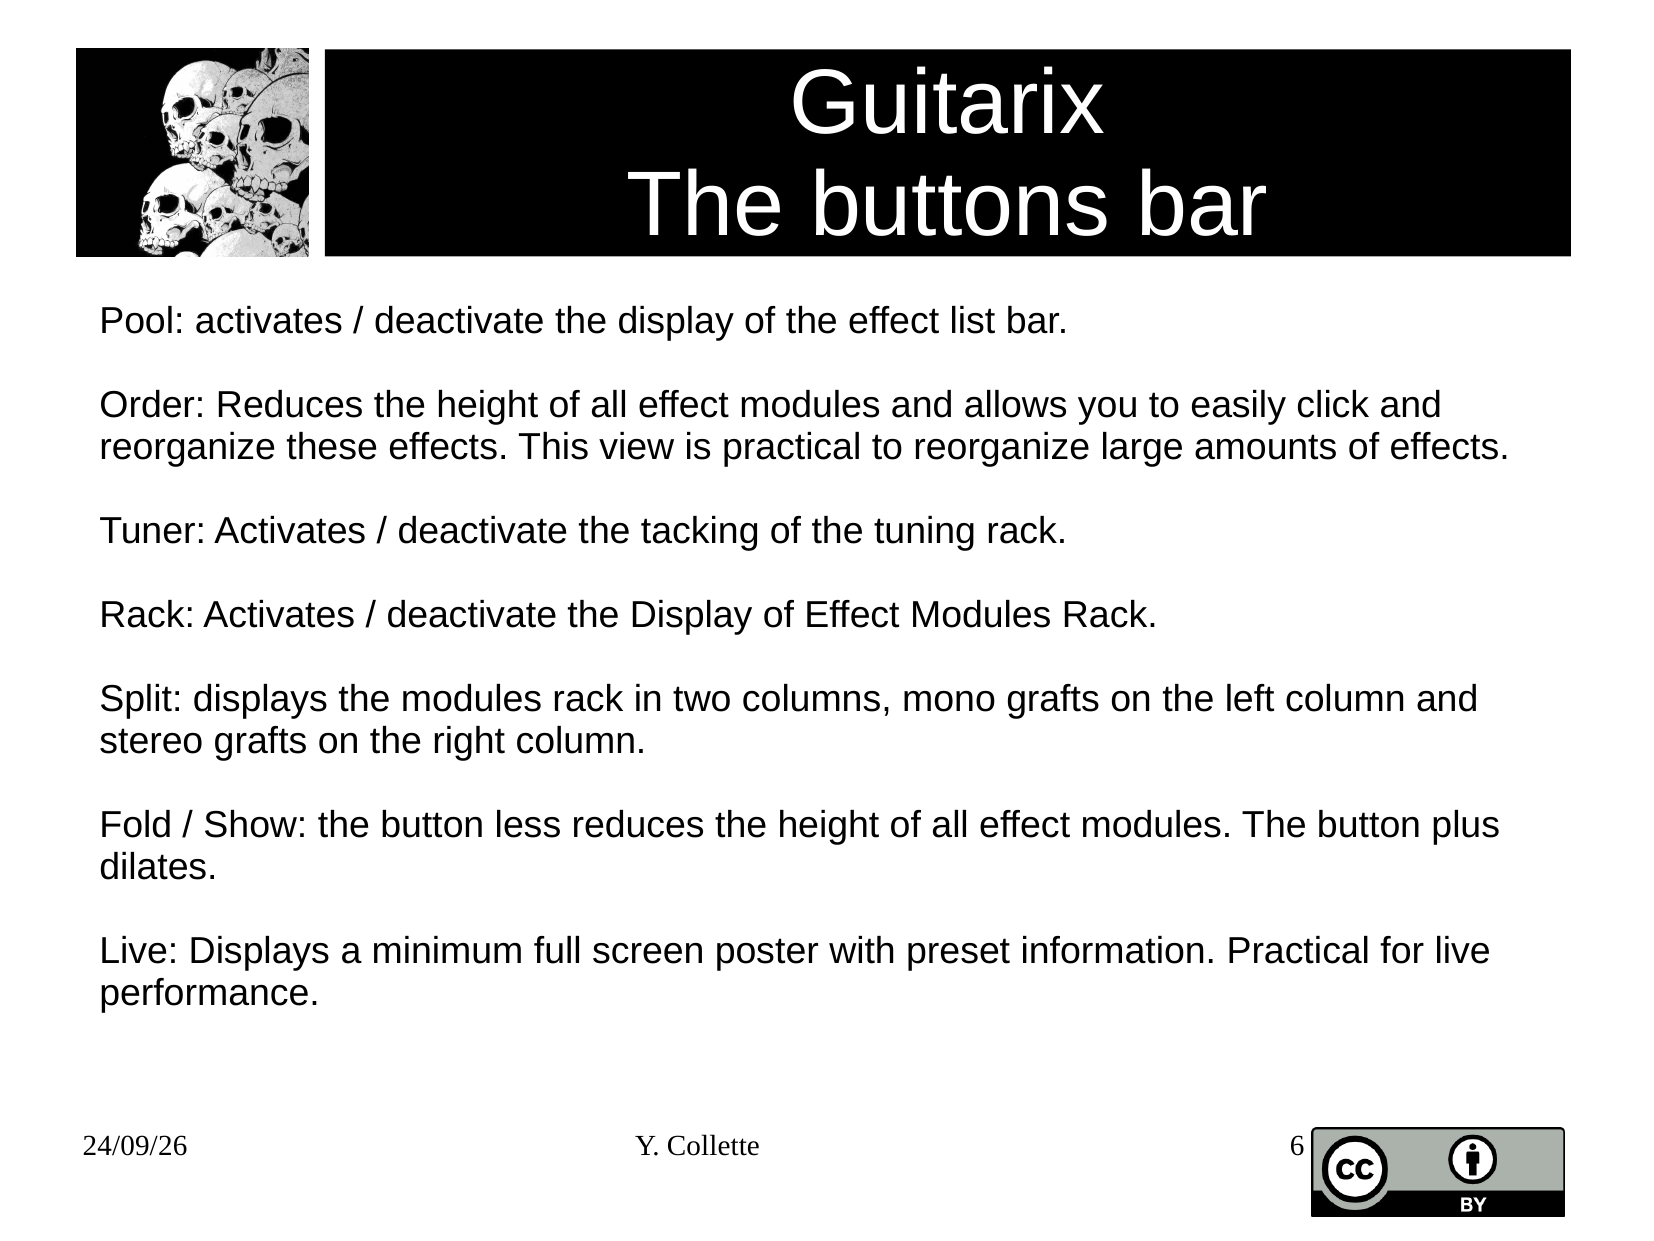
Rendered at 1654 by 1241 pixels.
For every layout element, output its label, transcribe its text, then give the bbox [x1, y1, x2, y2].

title Guitarix The buttons bar [324, 49, 1571, 257]
picture [1311, 1127, 1565, 1217]
picture [76, 48, 309, 257]
text_box Pool: activates / deactivate the display of the effect list bar. Order: Reduces the height of all effect modules and allows you to easily click and reorganize these effects. This view is practical to reorganize large amounts of effects. Tuner: Activates / deactivate the tacking of the tuning rack. Rack: Activates / deactivate the Display of Effect Modules Rack. Split: displays the modules rack in two columns, mono grafts on the left column and stereo grafts on the right column. Fold / Show: the button less reduces the height of all effect modules. The button plus dilates. Live: Displays a minimum full screen poster with preset information. Practical for live performance. [84, 291, 1571, 1063]
